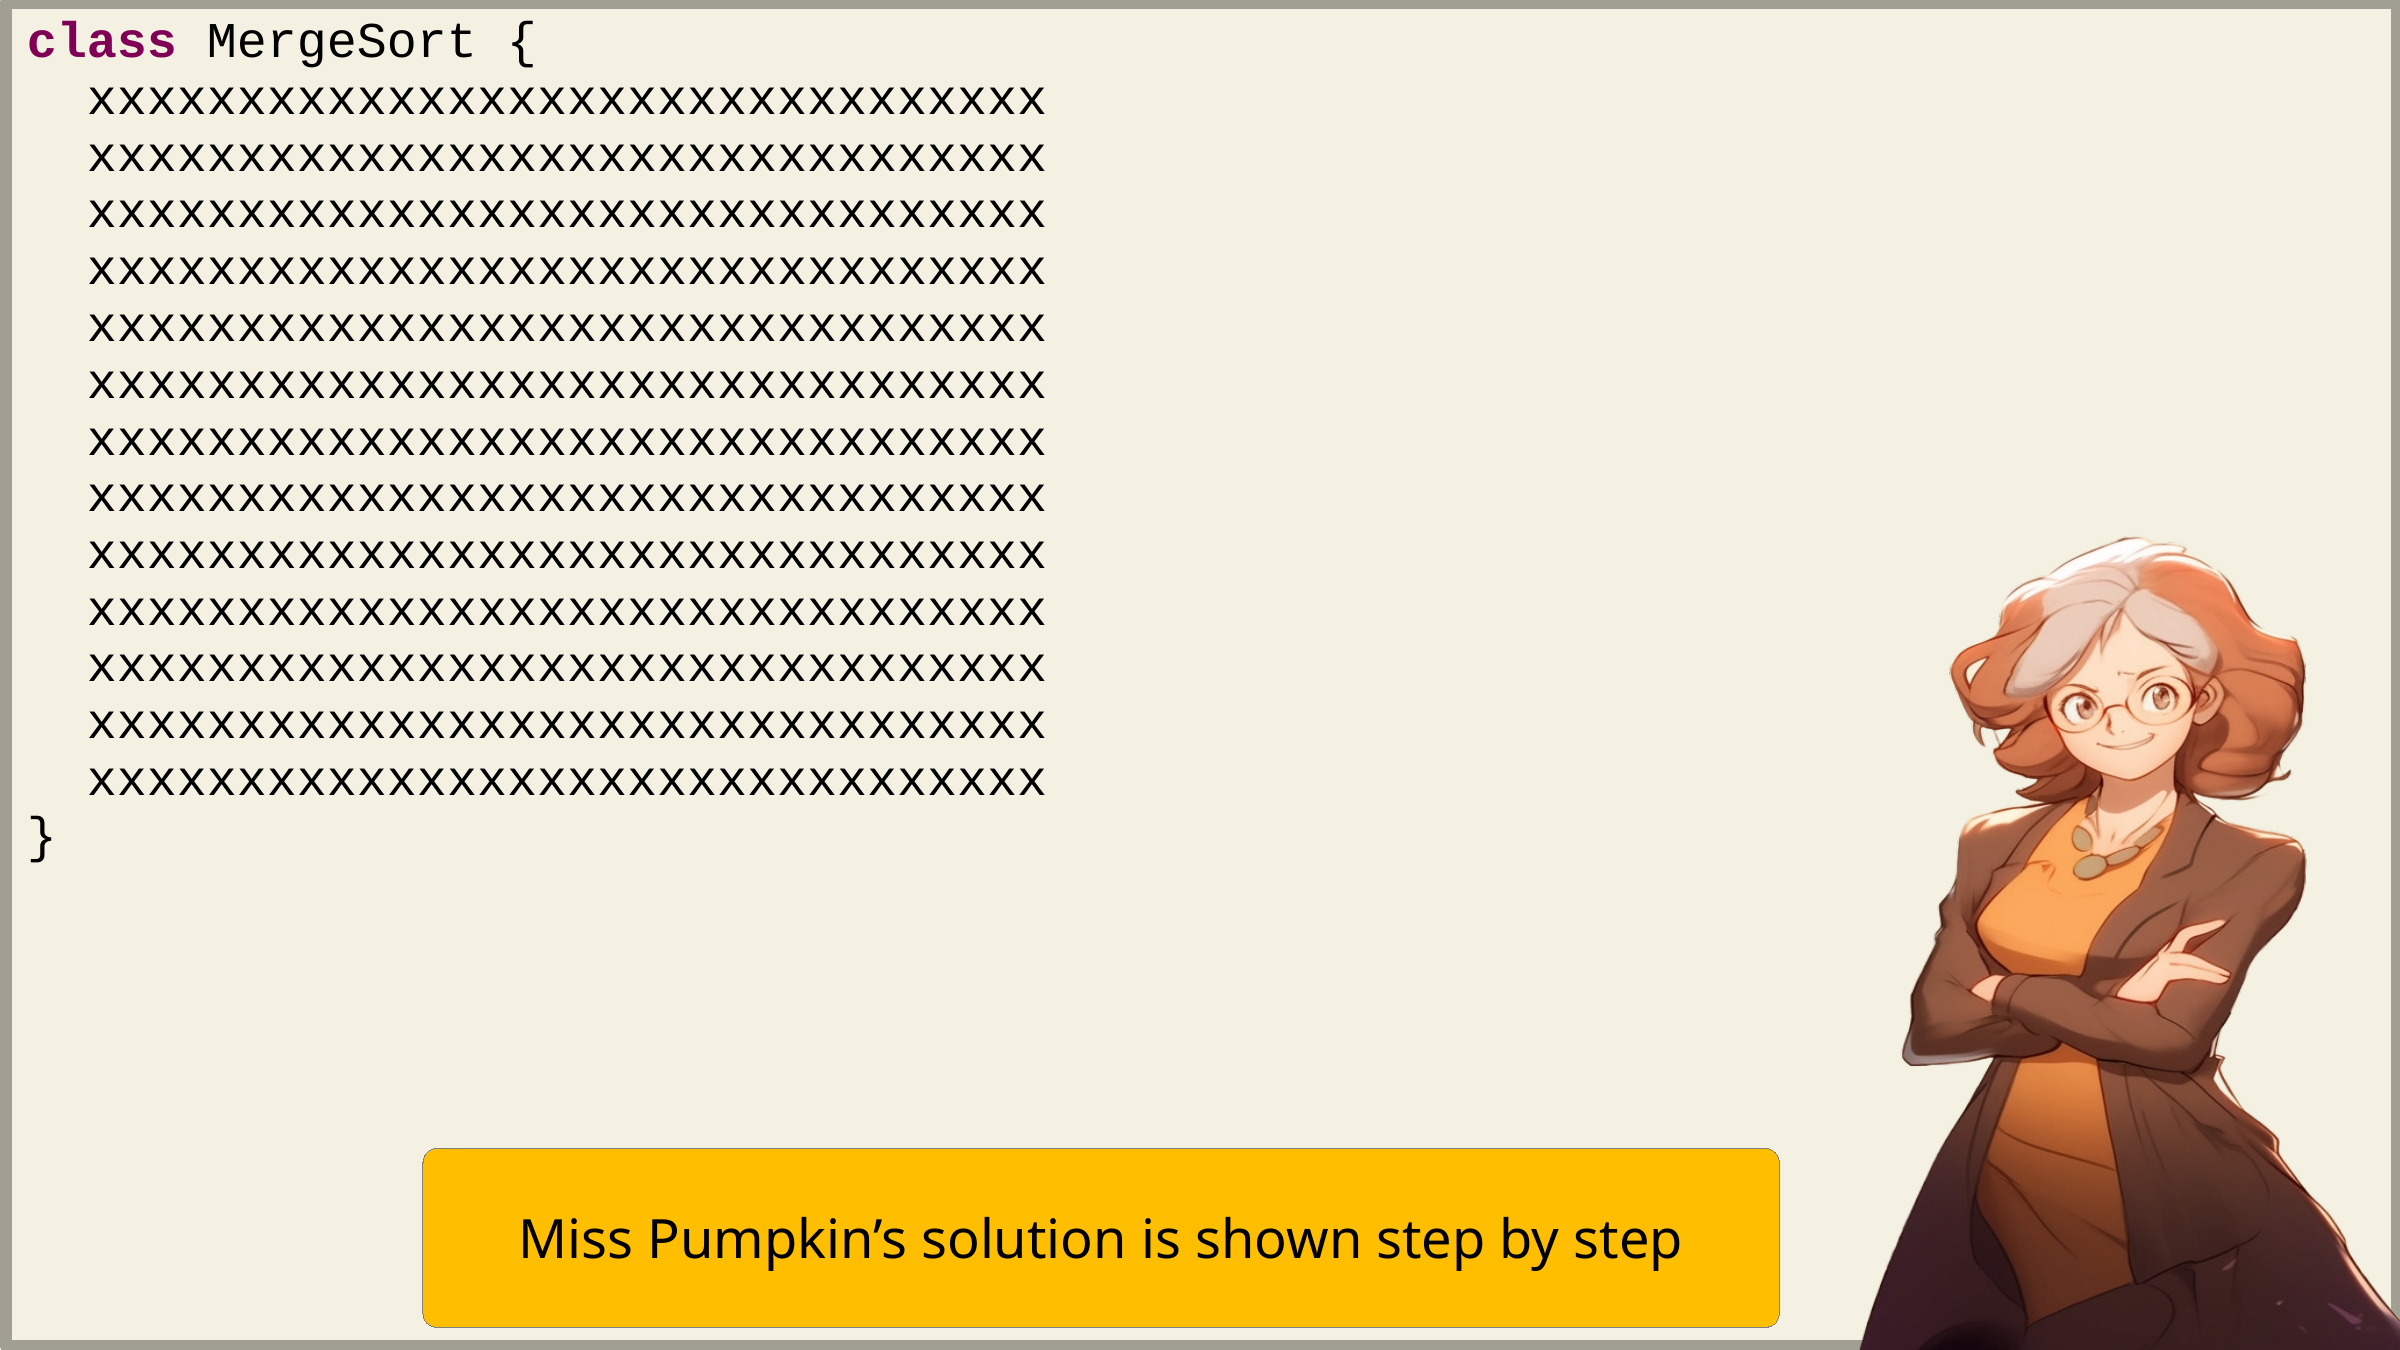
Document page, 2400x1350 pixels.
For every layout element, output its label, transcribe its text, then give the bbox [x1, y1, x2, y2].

picture [1517, 516, 2400, 1350]
text_box Miss Pumpkin’s solution is shown step by step [422, 1148, 1780, 1328]
text_box class MergeSort { xxxxxxxxxxxxxxxxxxxxxxxxxxxxxxxx xxxxxxxxxxxxxxxxxxxxxxxxxxxxxxxx xxxxxxxxxxxxxxxxxxxxxxxxxxxxxxxx xxxxxxxxxxxxxxxxxxxxxxxxxxxxxxxx xxxxxxxxxxxxxxxxxxxxxxxxxxxxxxxx xxxxxxxxxxxxxxxxxxxxxxxxxxxxxxxx xxxxxxxxxxxxxxxxxxxxxxxxxxxxxxxx xxxxxxxxxxxxxxxxxxxxxxxxxxxxxxxx xxxxxxxxxxxxxxxxxxxxxxxxxxxxxxxx xxxxxxxxxxxxxxxxxxxxxxxxxxxxxxxx xxxxxxxxxxxxxxxxxxxxxxxxxxxxxxxx xxxxxxxxxxxxxxxxxxxxxxxxxxxxxxxx xxxxxxxxxxxxxxxxxxxxxxxxxxxxxxxx } [5, 2, 2398, 1346]
